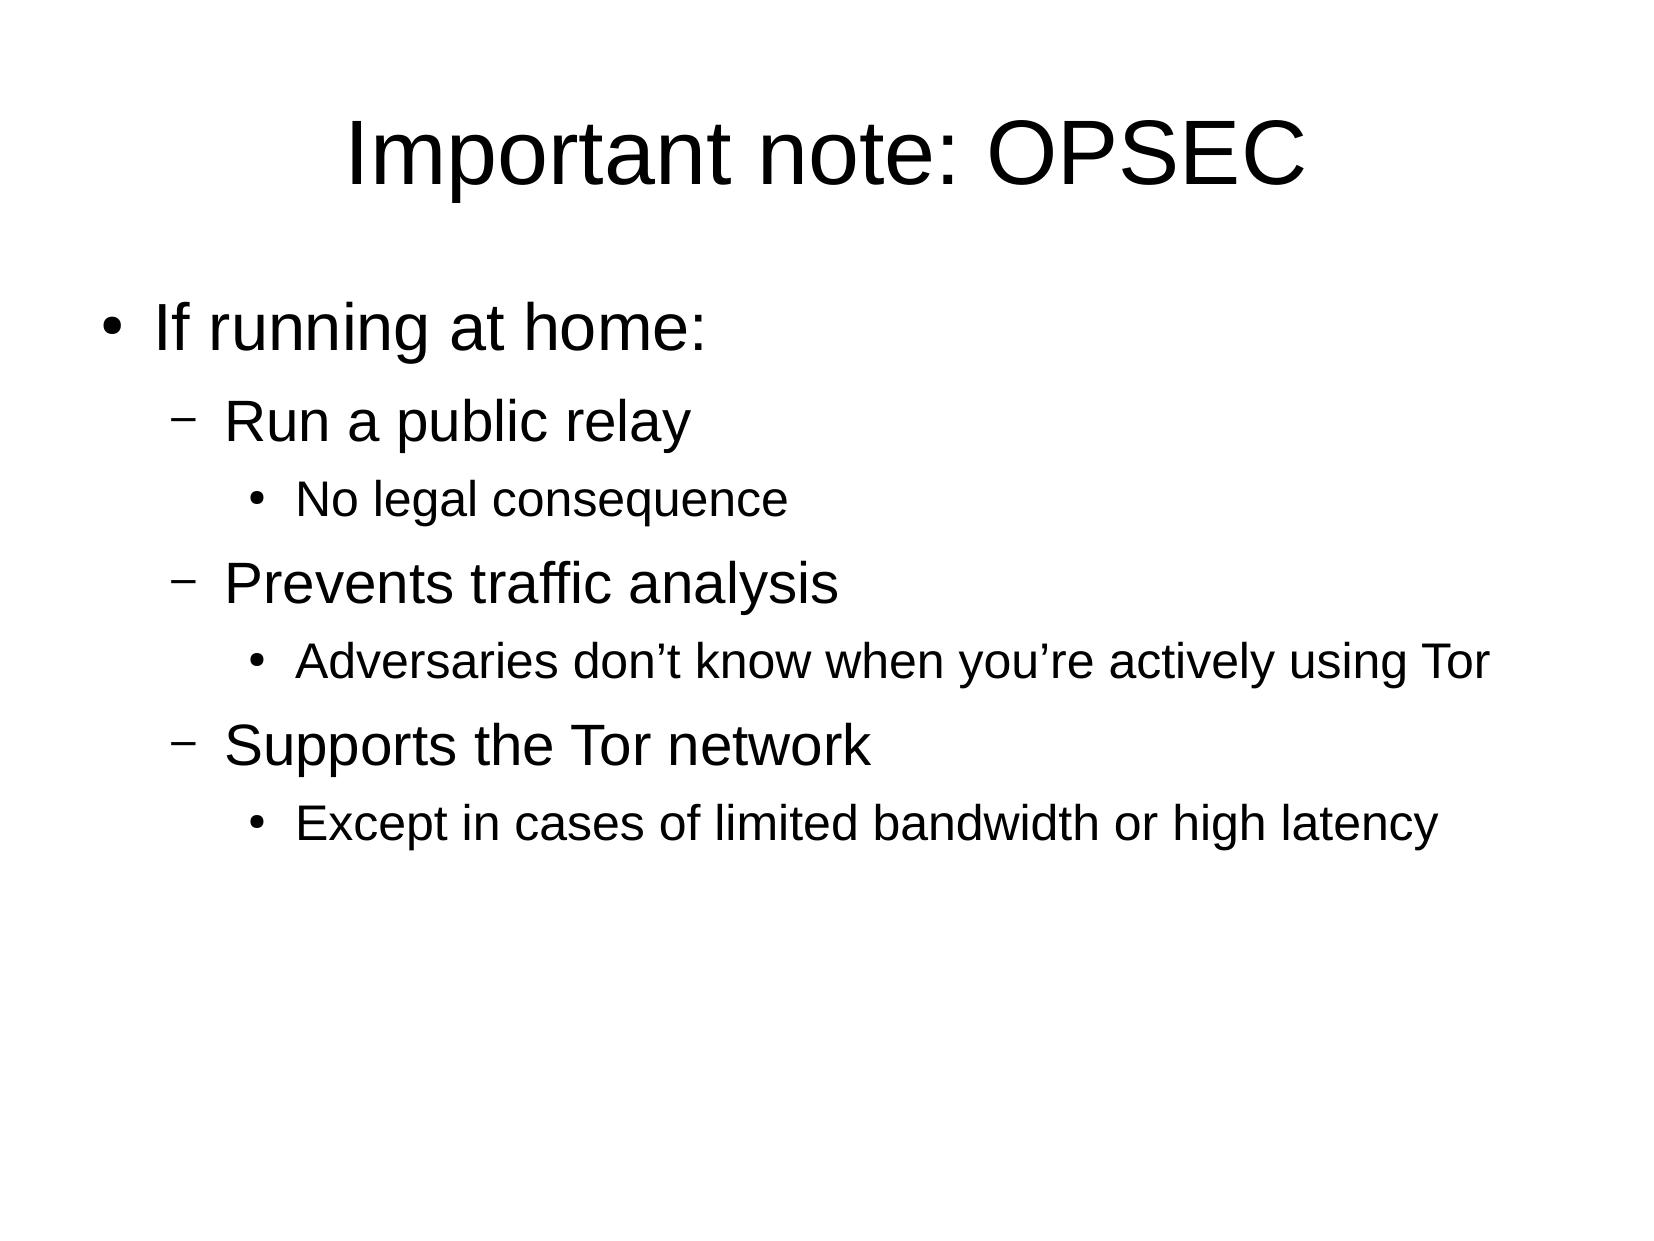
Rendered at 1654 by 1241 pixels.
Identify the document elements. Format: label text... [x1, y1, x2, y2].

title Important note: OPSEC [82, 49, 1571, 257]
list If running at home: Run a public relay No legal consequence Prevents traffic analysis Adversaries don’t know when you’re actively using Tor Supports the Tor network Except in cases of limited bandwidth or high latency [82, 290, 1571, 1010]
